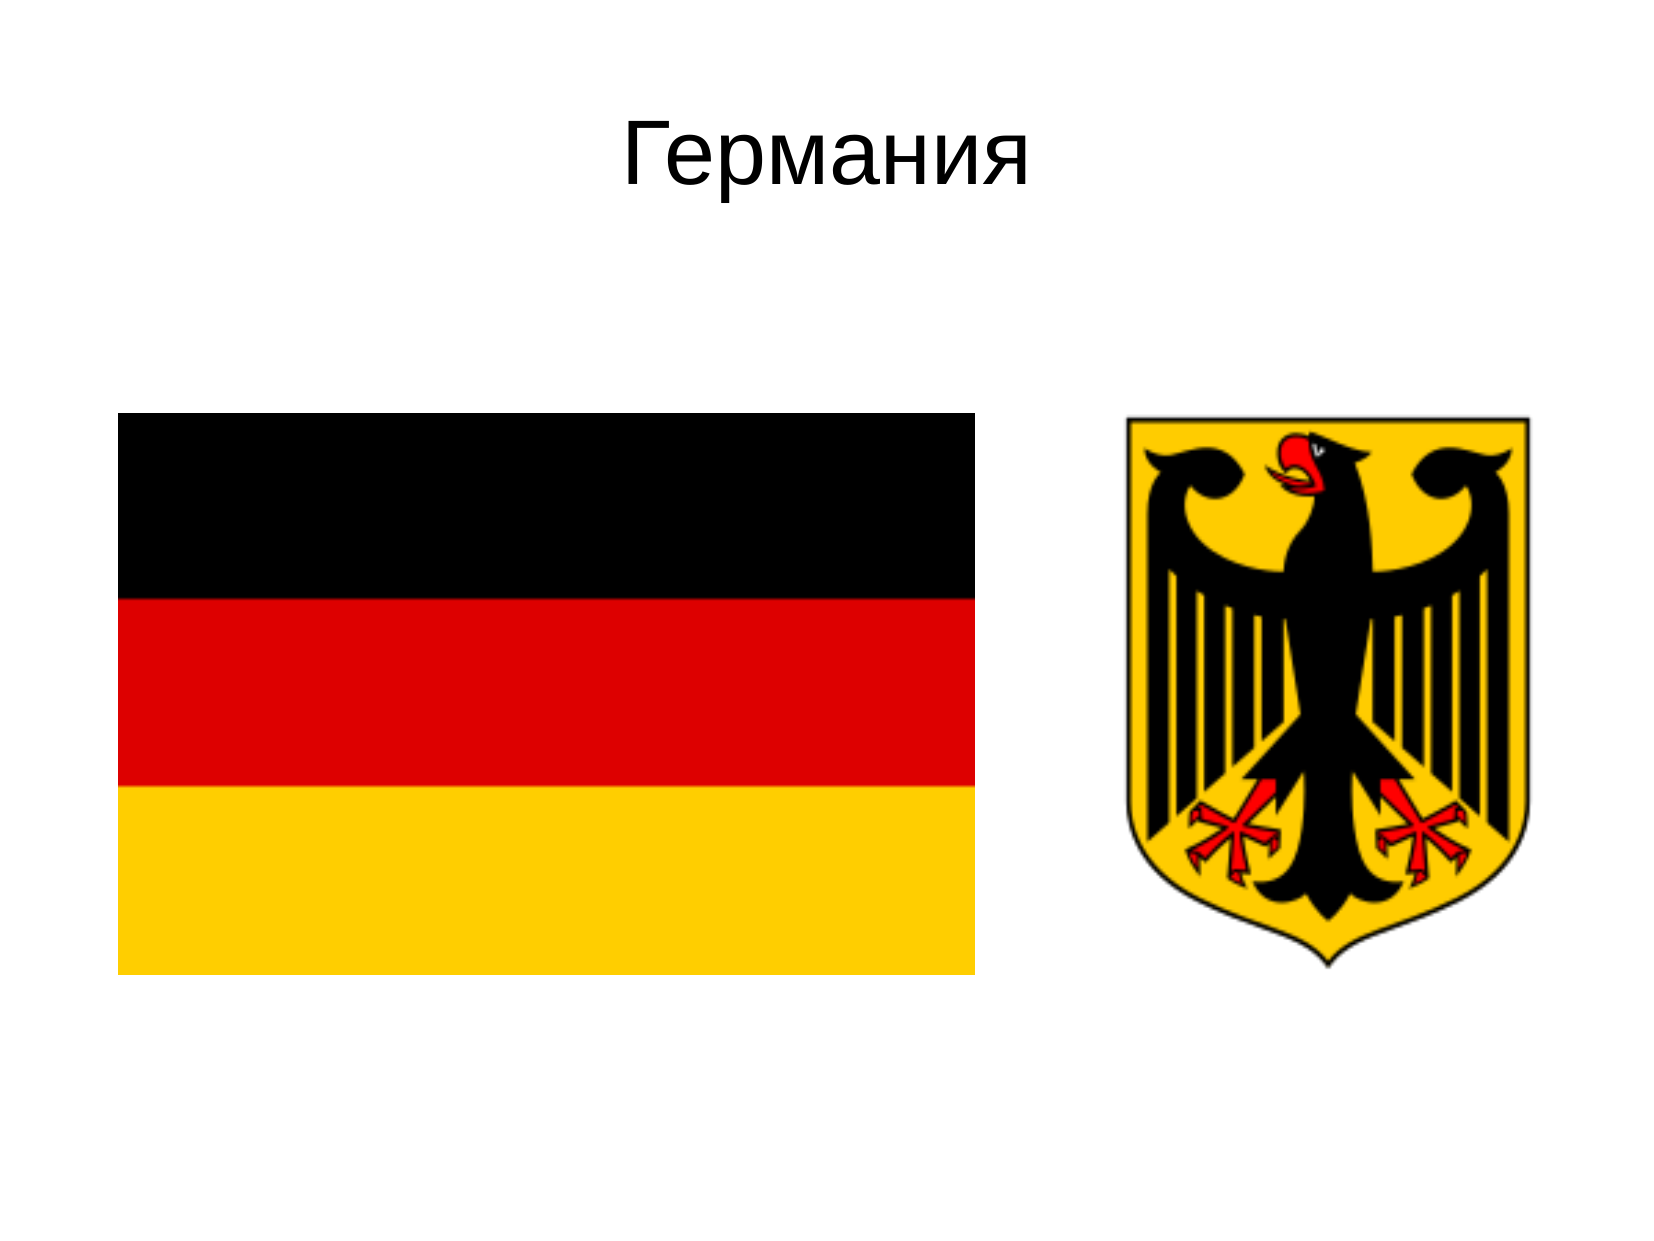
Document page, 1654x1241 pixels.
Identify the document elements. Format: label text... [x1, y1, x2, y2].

picture [118, 413, 975, 975]
title Германия [82, 49, 1571, 257]
picture [1122, 413, 1536, 975]
